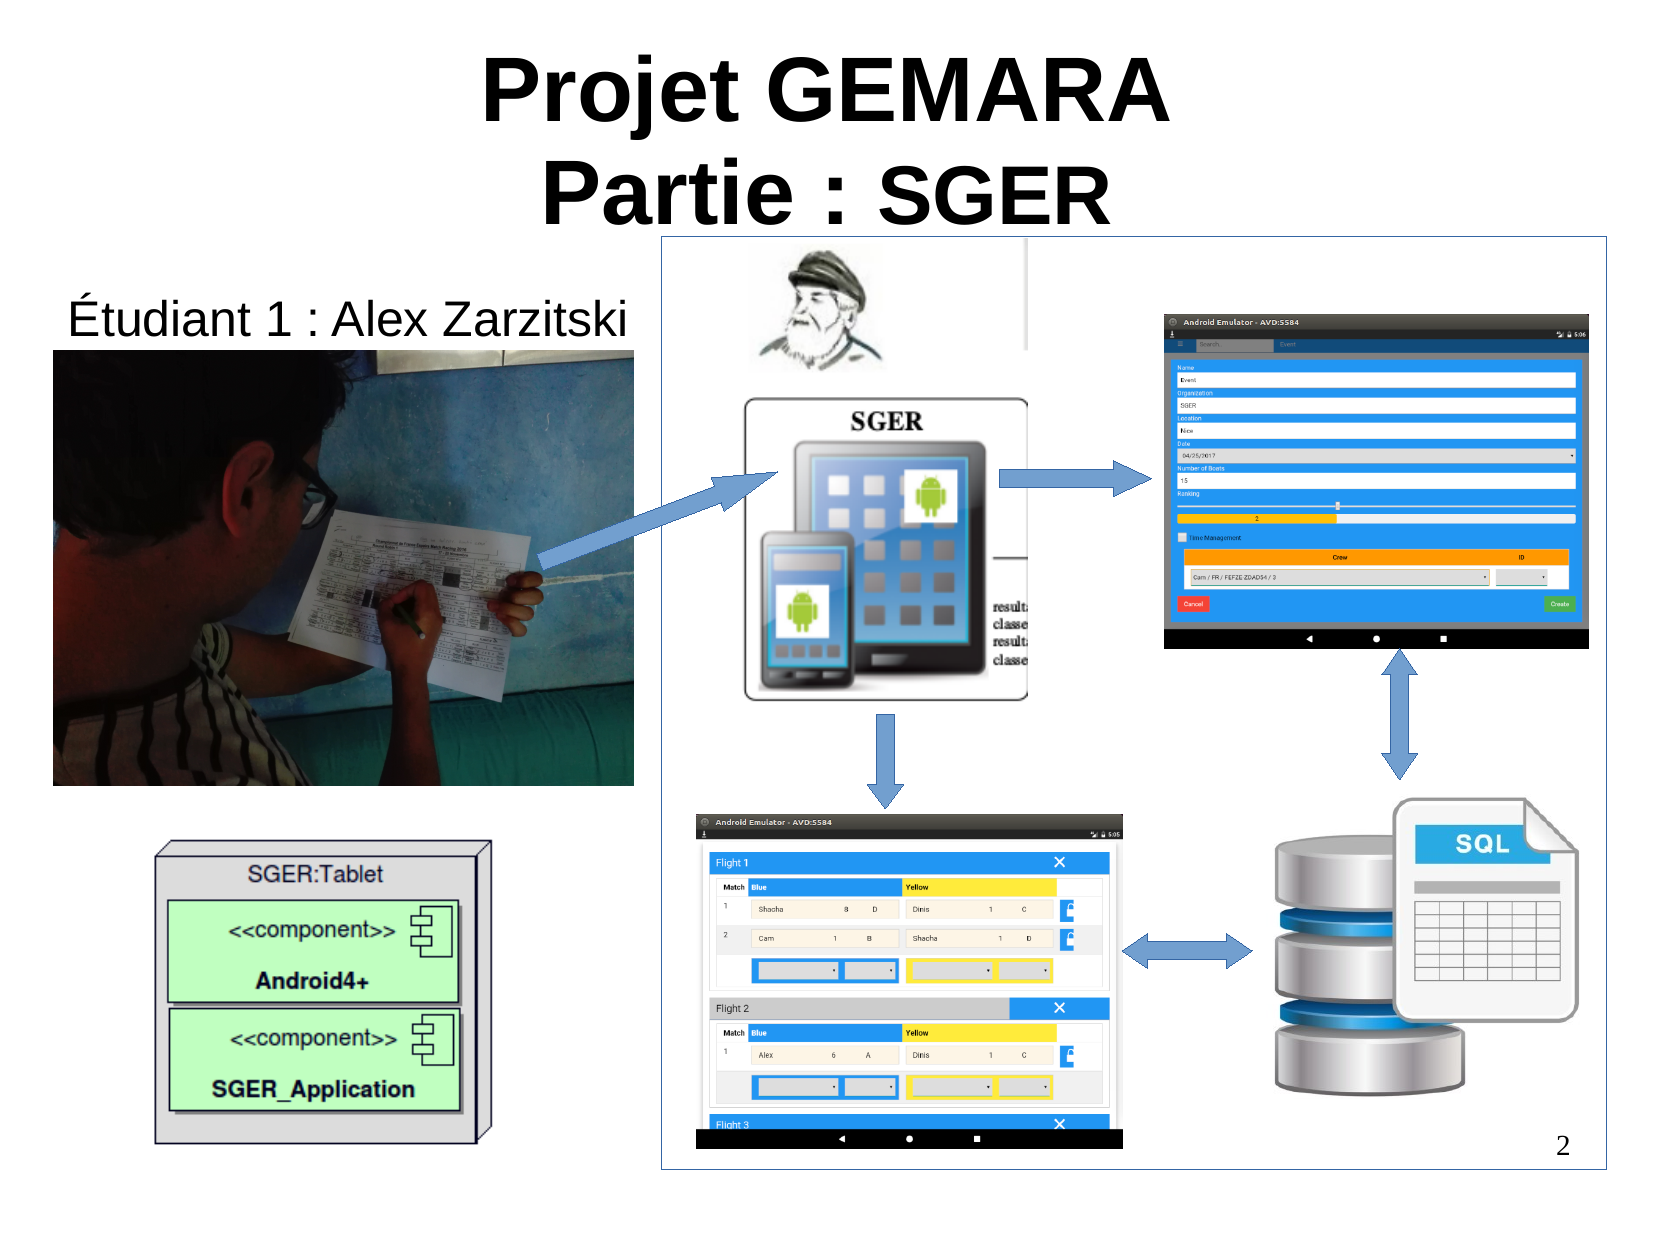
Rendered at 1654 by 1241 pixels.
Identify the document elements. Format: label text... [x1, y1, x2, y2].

picture [696, 814, 1123, 1149]
picture [1252, 794, 1600, 1099]
picture [1164, 314, 1589, 649]
title Projet GEMARA Partie : SGER [82, 37, 1571, 245]
text_box [999, 460, 1152, 497]
picture [147, 826, 497, 1154]
text_box Étudiant 1 : Alex Zarzitski [53, 283, 650, 355]
picture [53, 350, 634, 786]
text_box [1381, 648, 1418, 780]
text_box [1122, 933, 1253, 969]
text_box [536, 471, 778, 571]
title Projet GEMARA Partie : SGER [662, 237, 1571, 245]
picture [737, 238, 1028, 756]
text_box [867, 714, 904, 809]
